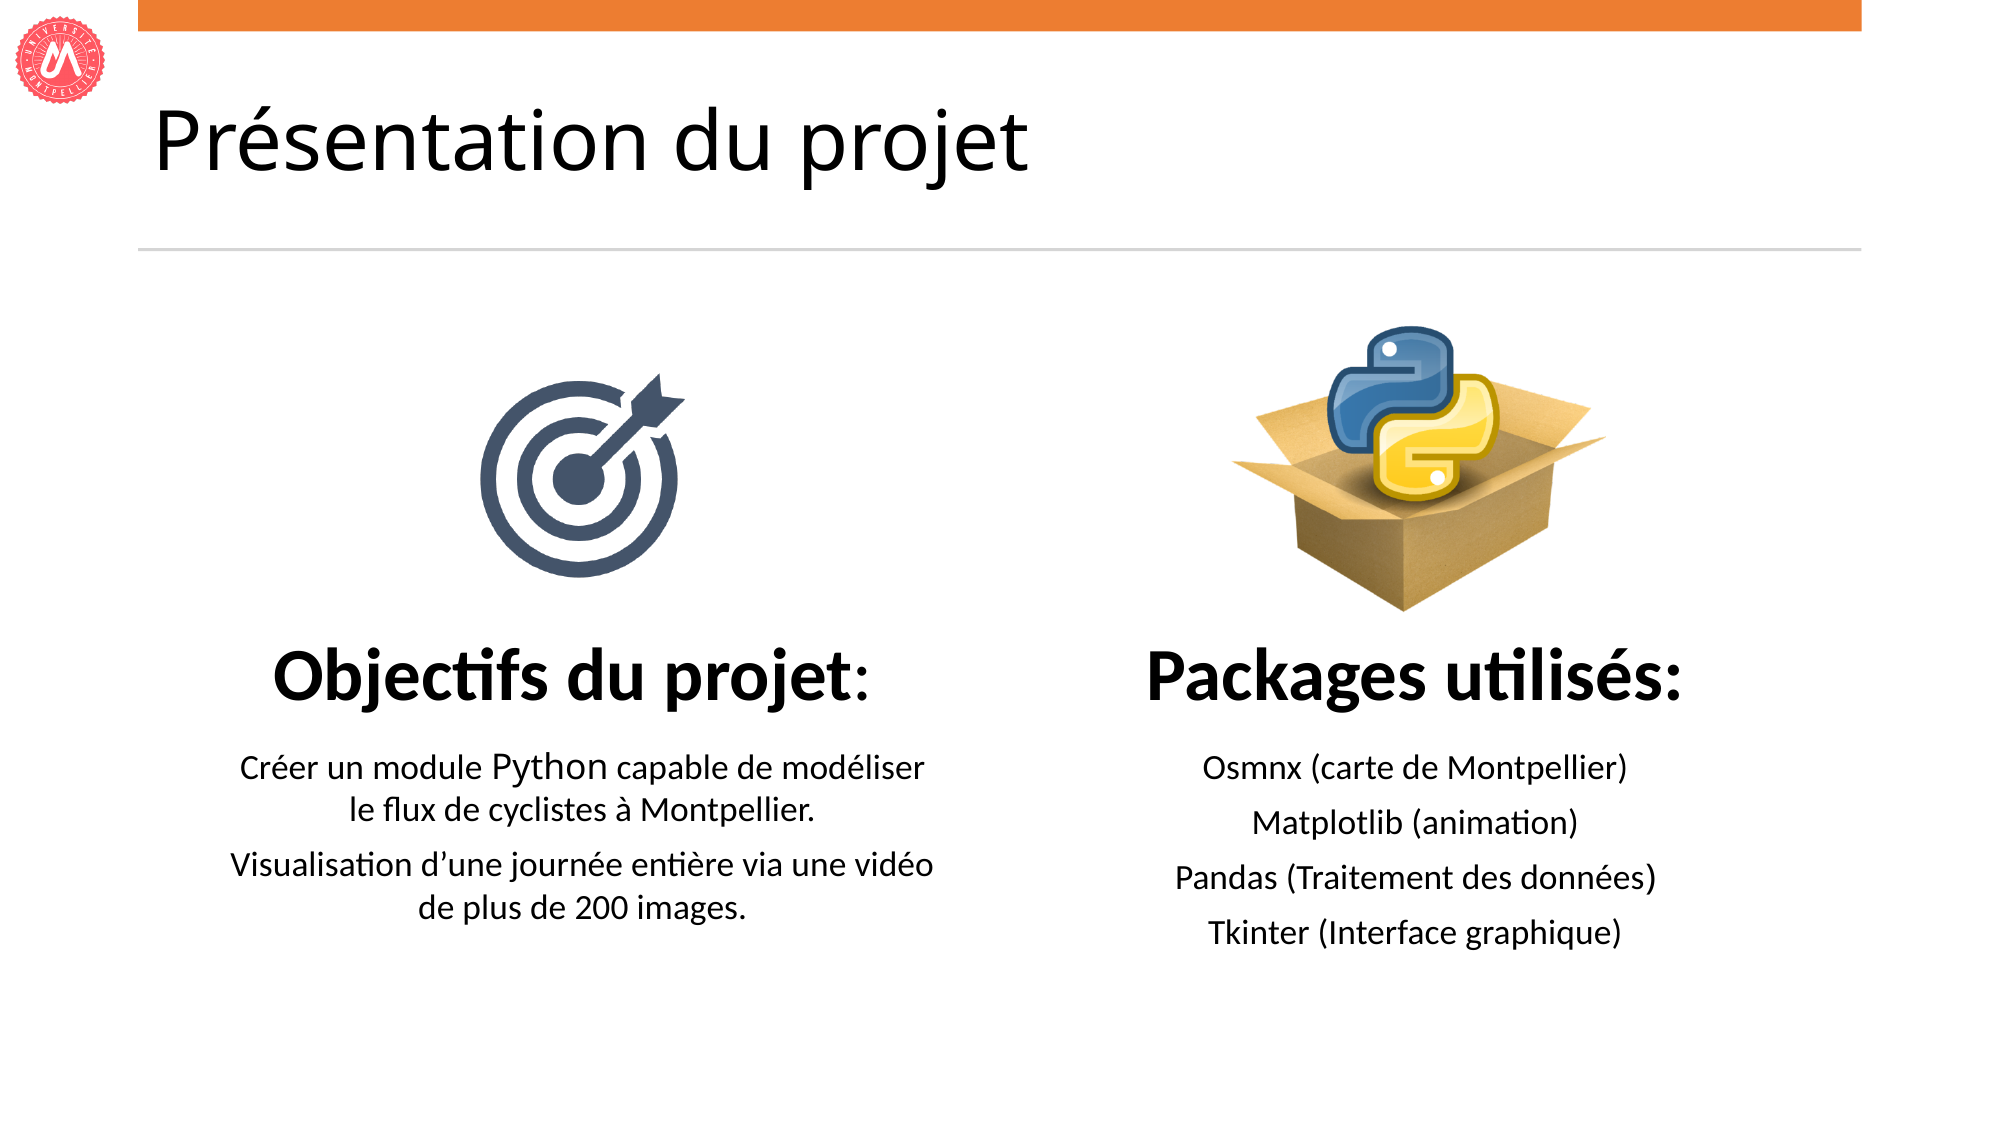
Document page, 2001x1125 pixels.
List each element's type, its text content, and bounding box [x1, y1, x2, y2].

text_box Créer un module Python capable de modéliser le flux de cyclistes à Montpellier. Visualisation d’une journée entière via une vidéo de plus de 200 images. [228, 743, 938, 963]
text_box Osmnx (carte de Montpellier) Matplotlib (animation) Pandas (Traitement des données) Tkinter (Interface graphique) [1061, 743, 1770, 963]
picture [15, 16, 105, 104]
text_box Objectifs du projet: [228, 625, 938, 732]
title Présentation du projet [138, 54, 1862, 232]
text_box Packages utilisés: [1061, 625, 1770, 732]
text_box [0, 0, 2000, 1125]
picture [1221, 297, 1606, 616]
